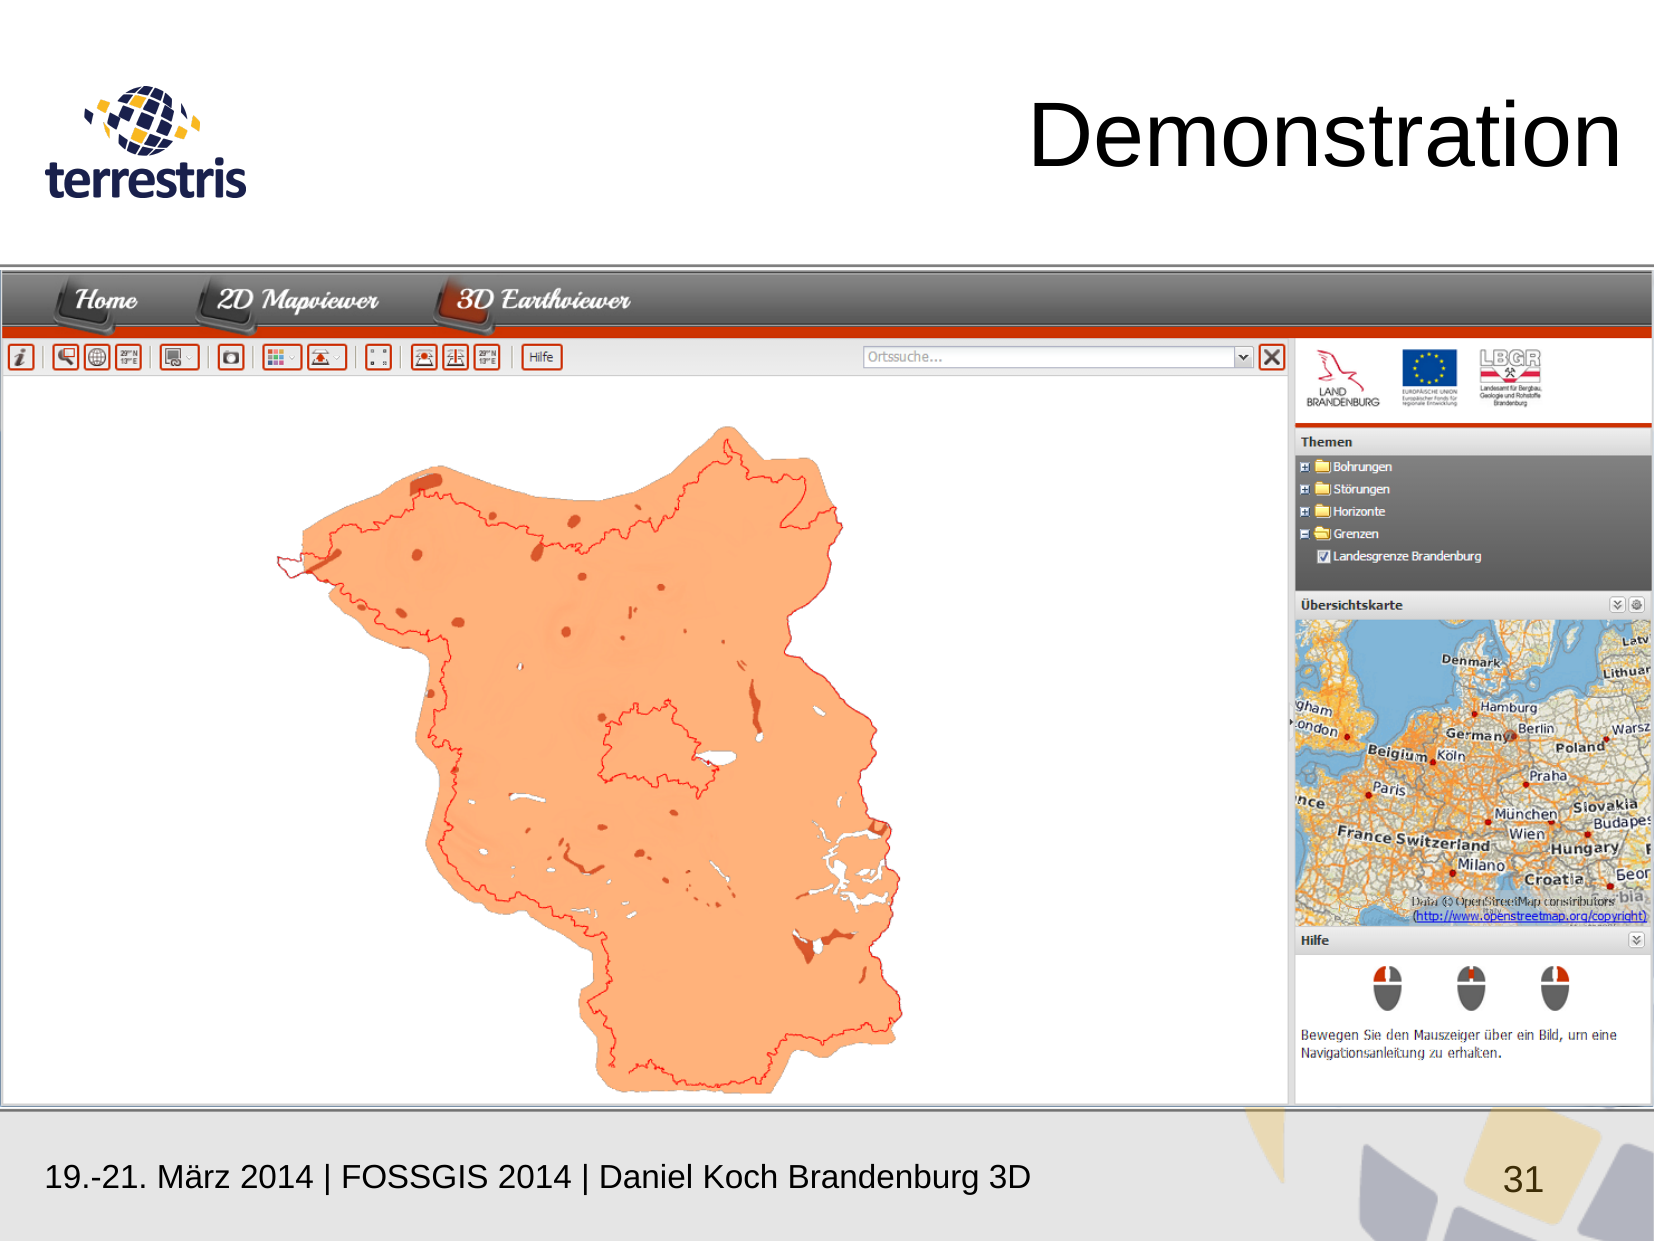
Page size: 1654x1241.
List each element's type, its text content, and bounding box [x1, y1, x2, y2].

picture [0, 270, 1654, 1241]
picture [45, 86, 246, 198]
title Demonstration [295, 31, 1624, 239]
